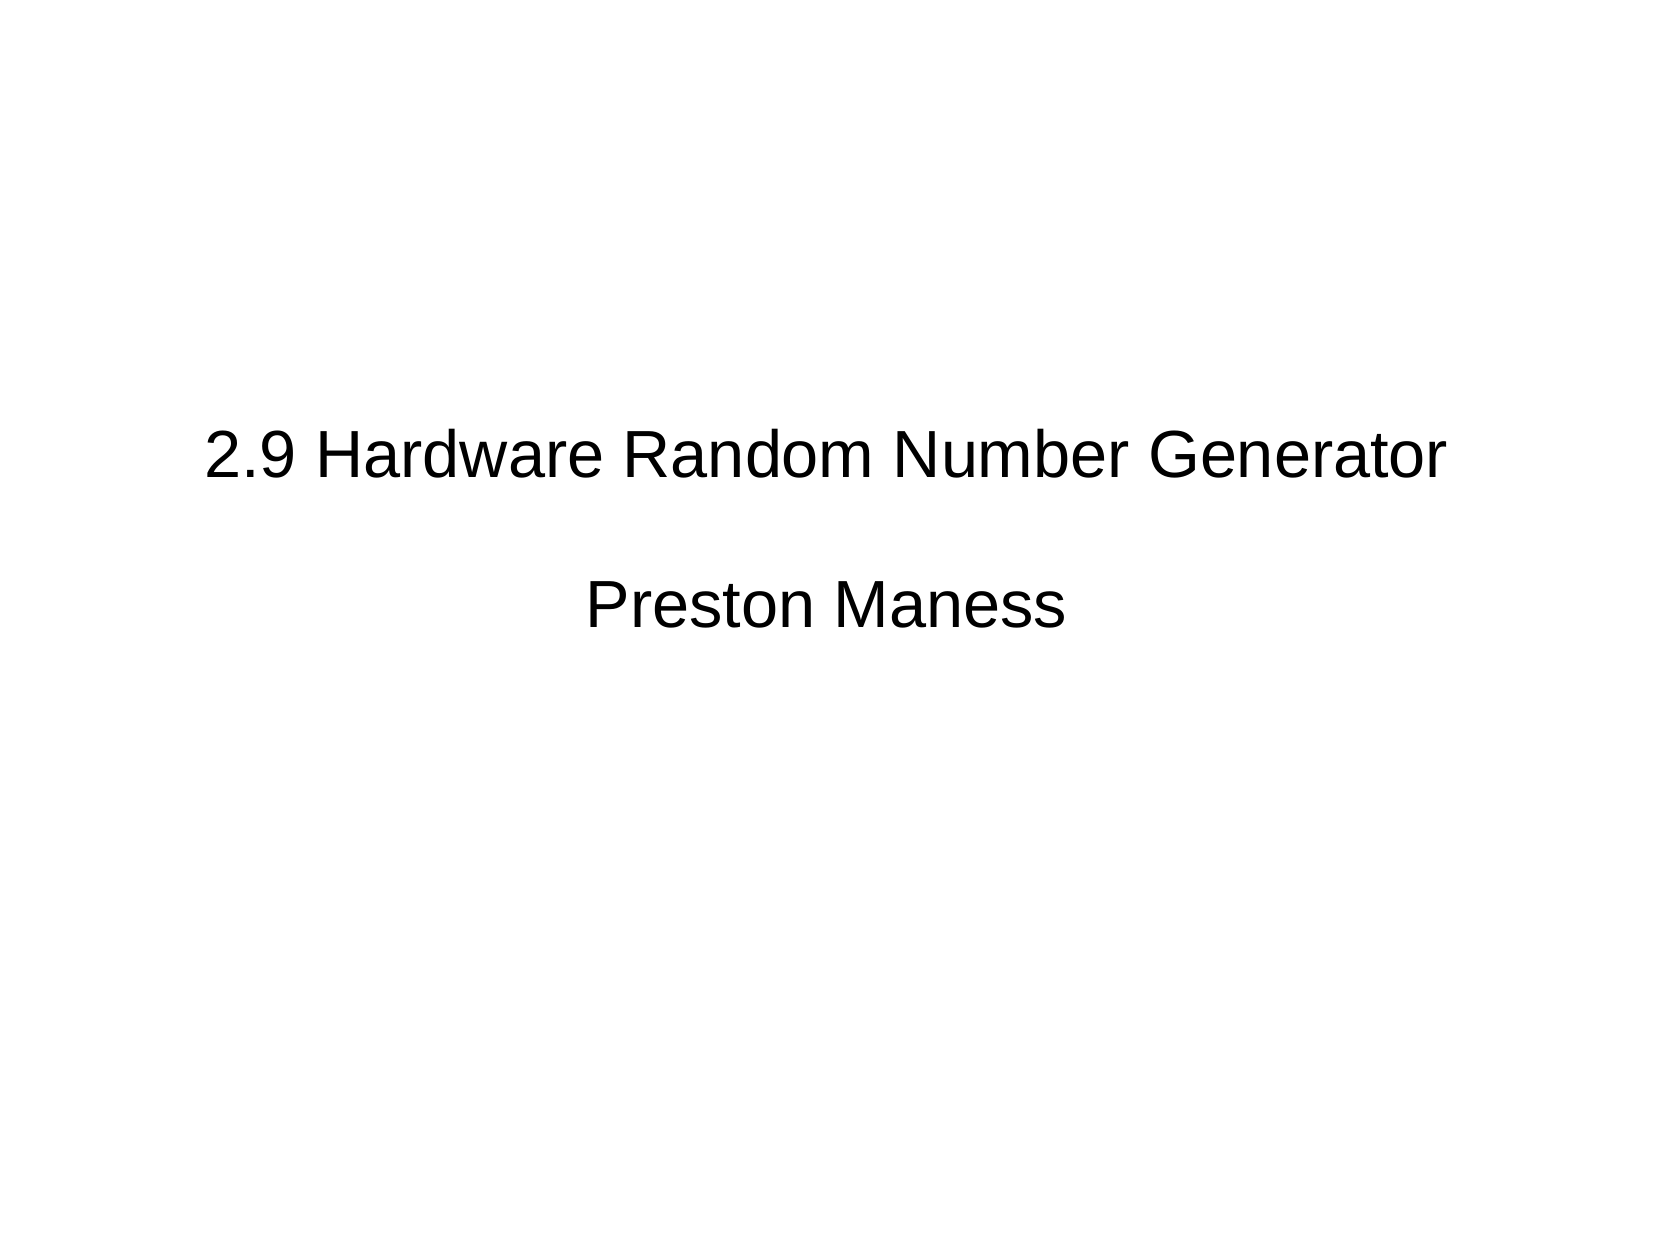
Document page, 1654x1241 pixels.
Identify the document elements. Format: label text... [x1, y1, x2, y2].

subtitle 2.9 Hardware Random Number Generator Preston Maness [82, 49, 1571, 1010]
